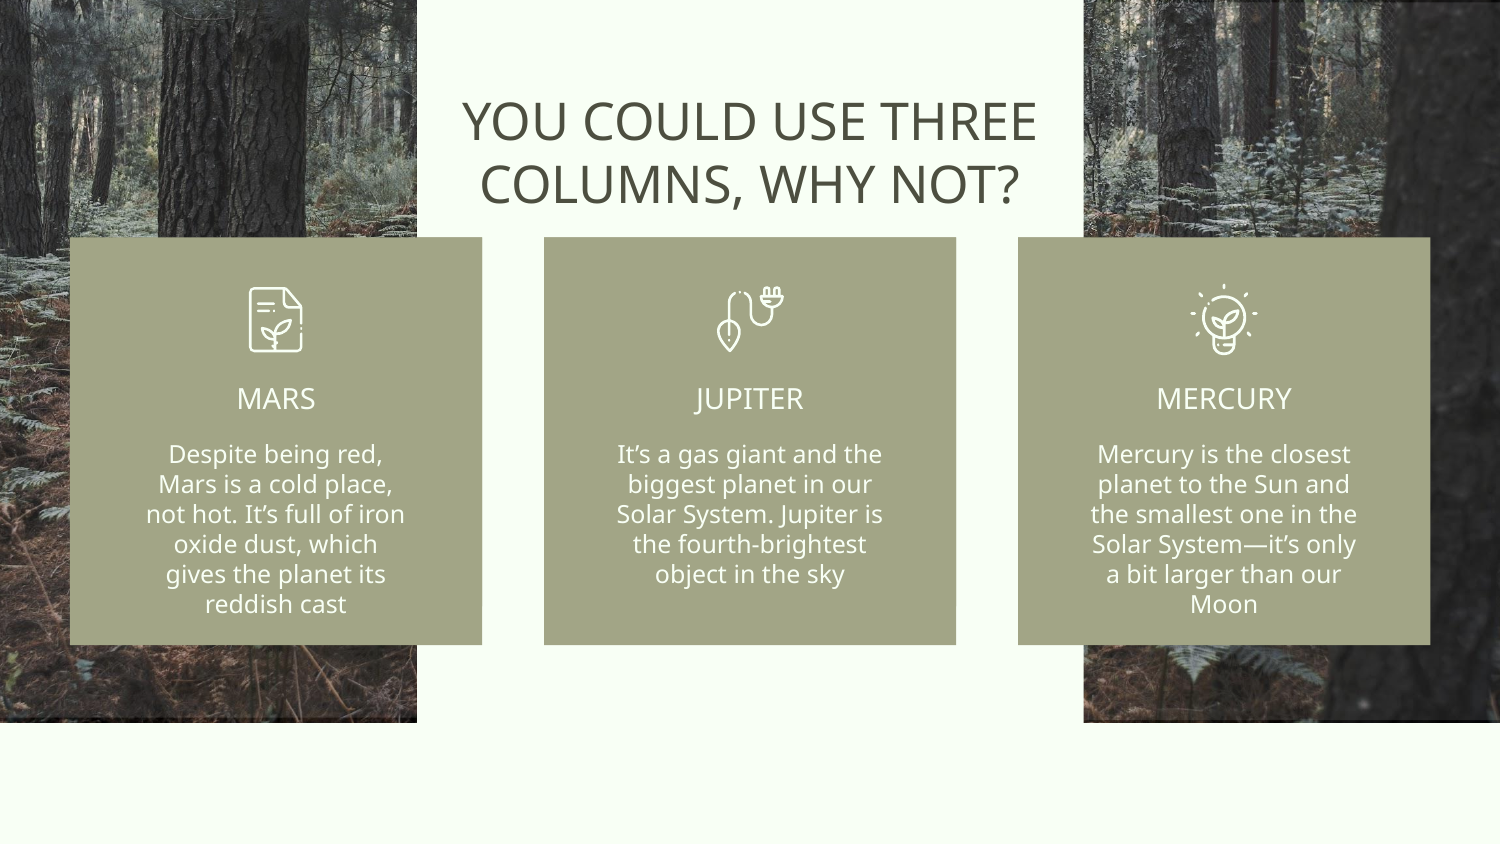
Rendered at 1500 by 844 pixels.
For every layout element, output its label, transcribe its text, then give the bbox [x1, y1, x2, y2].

text_box [1018, 2, 1500, 721]
subtitle It’s a gas giant and the biggest planet in our Solar System. Jupiter is the fourth-brightest object in the sky [599, 424, 902, 482]
title MARS [124, 349, 427, 416]
subtitle Despite being red, Mars is a cold place, not hot. It’s full of iron oxide dust, which gives the planet its reddish cast [124, 424, 427, 482]
subtitle Mercury is the closest planet to the Sun and the smallest one in the Solar System—it’s only a bit larger than our Moon [1073, 424, 1376, 482]
picture [0, 718, 417, 723]
title YOU COULD USE THREE COLUMNS, WHY NOT? [416, 88, 1084, 155]
text_box [544, 237, 957, 646]
title MERCURY [1073, 349, 1376, 416]
text_box [0, 0, 483, 718]
title JUPITER [598, 349, 902, 416]
